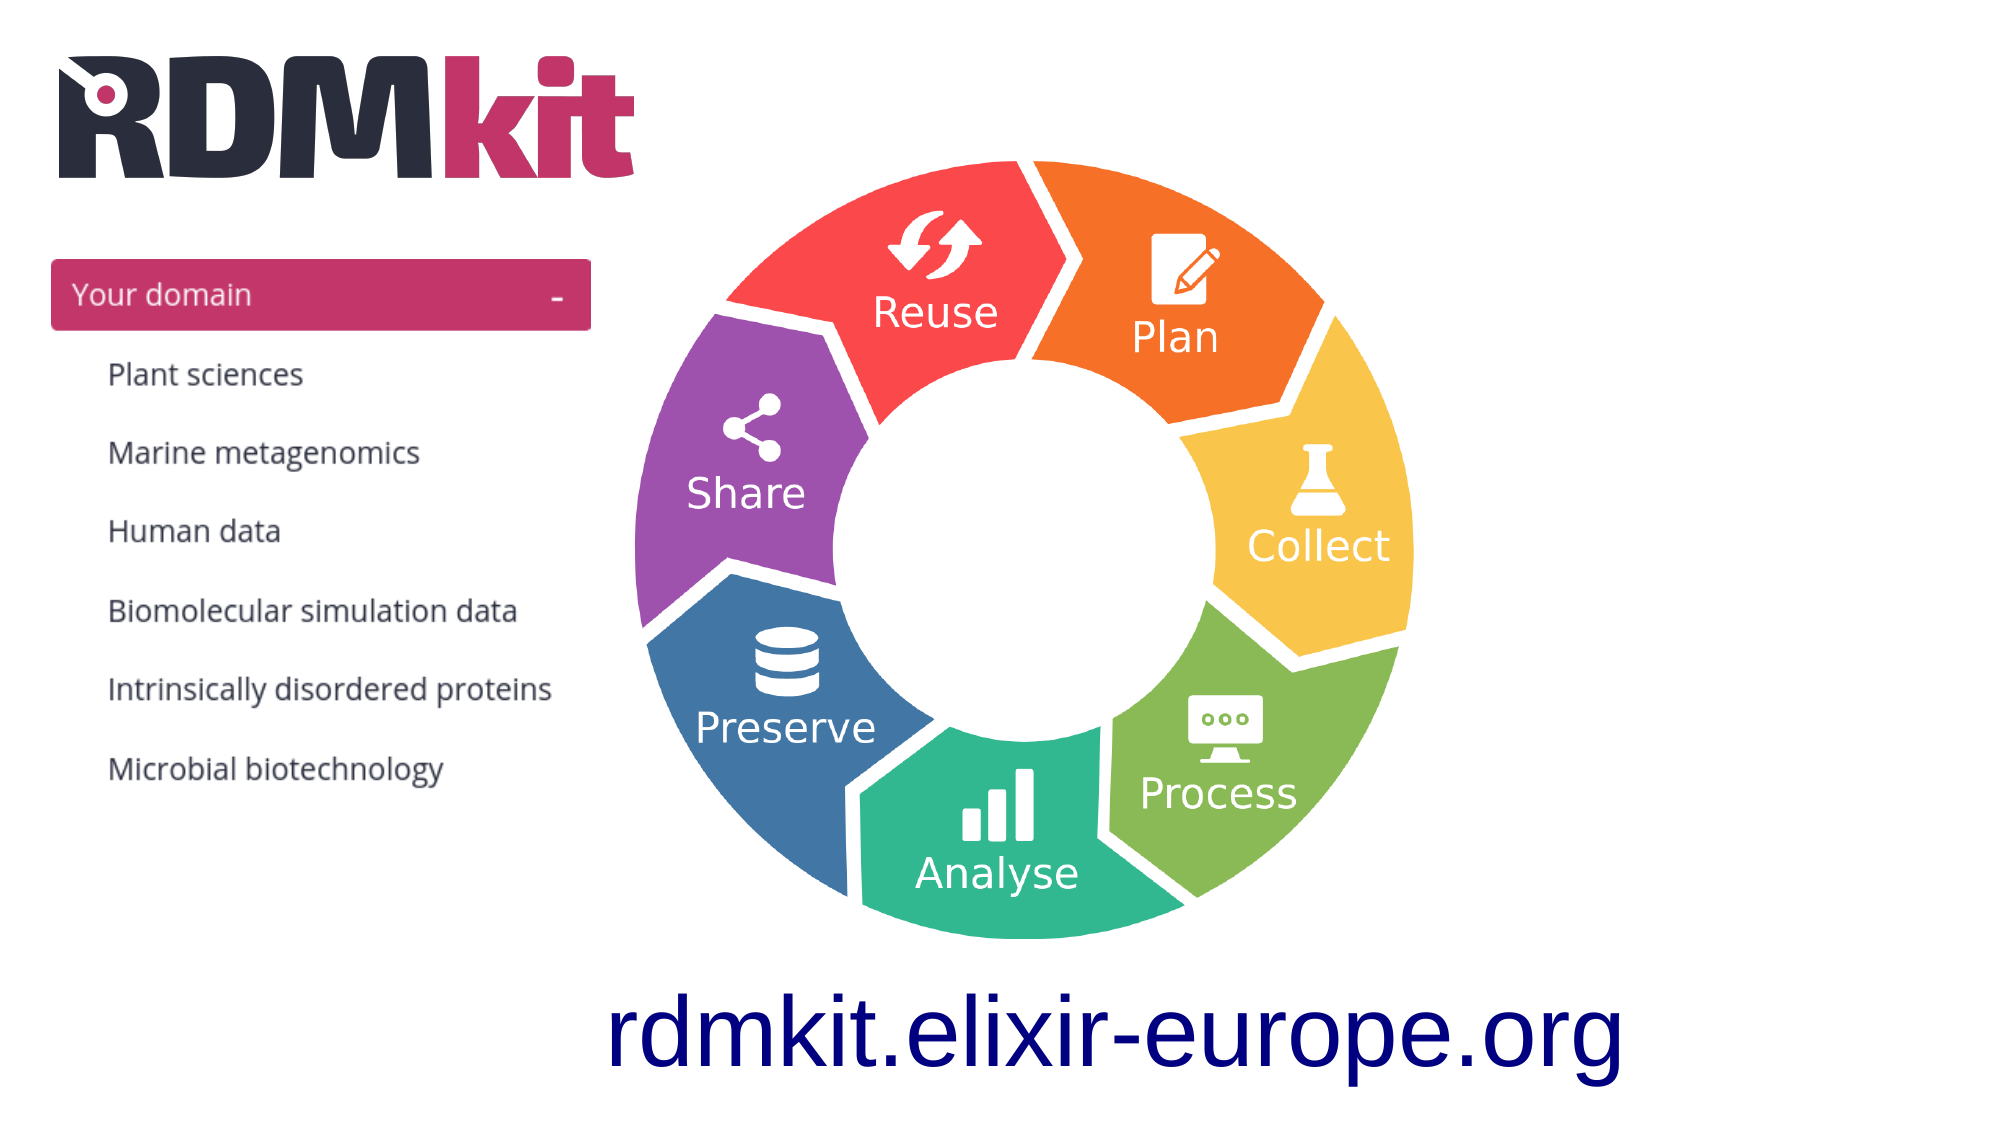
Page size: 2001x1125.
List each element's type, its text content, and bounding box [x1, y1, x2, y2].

picture [51, 259, 591, 796]
text_box rdmkit.elixir-europe.org [590, 968, 1642, 1096]
picture [59, 56, 1418, 939]
